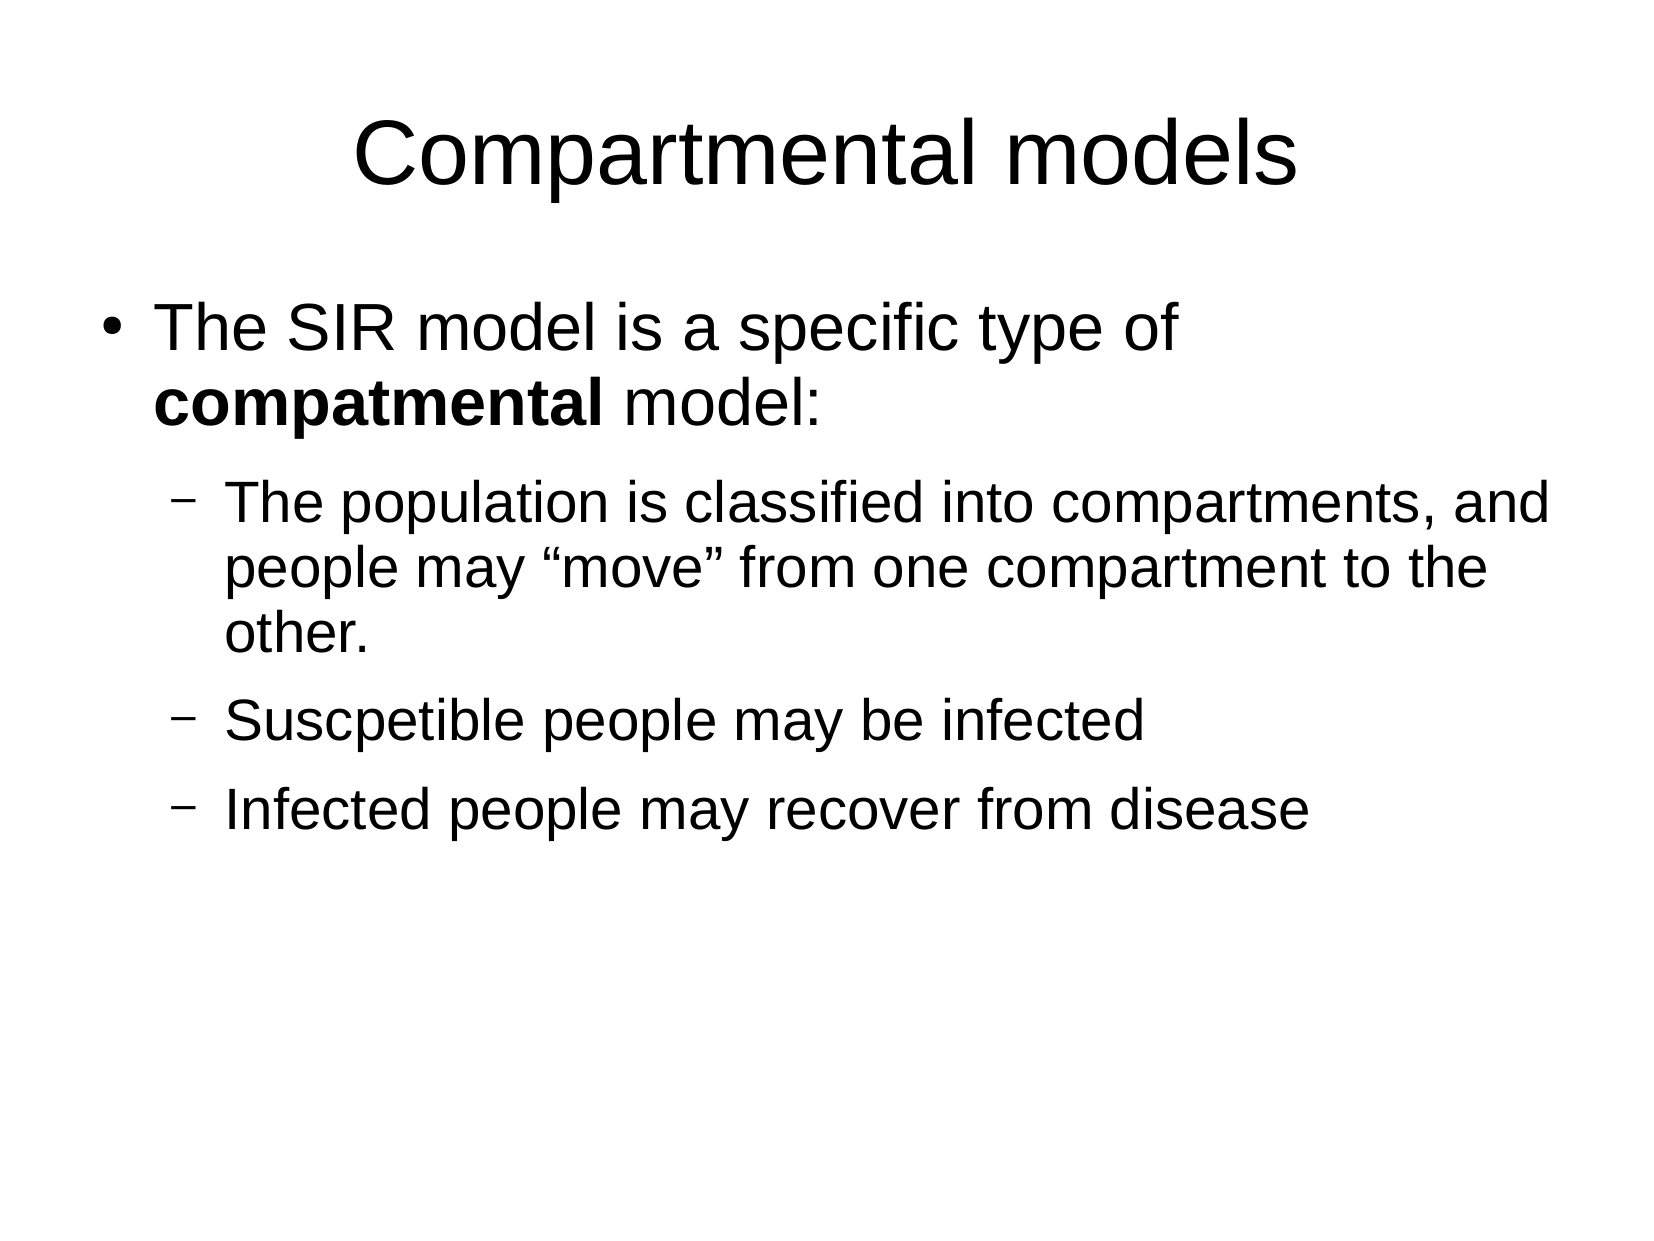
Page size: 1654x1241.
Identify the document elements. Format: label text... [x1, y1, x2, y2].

list The SIR model is a specific type of compatmental model: The population is classified into compartments, and people may “move” from one compartment to the other. Suscpetible people may be infected Infected people may recover from disease [82, 290, 1571, 1010]
title Compartmental models [82, 49, 1571, 257]
